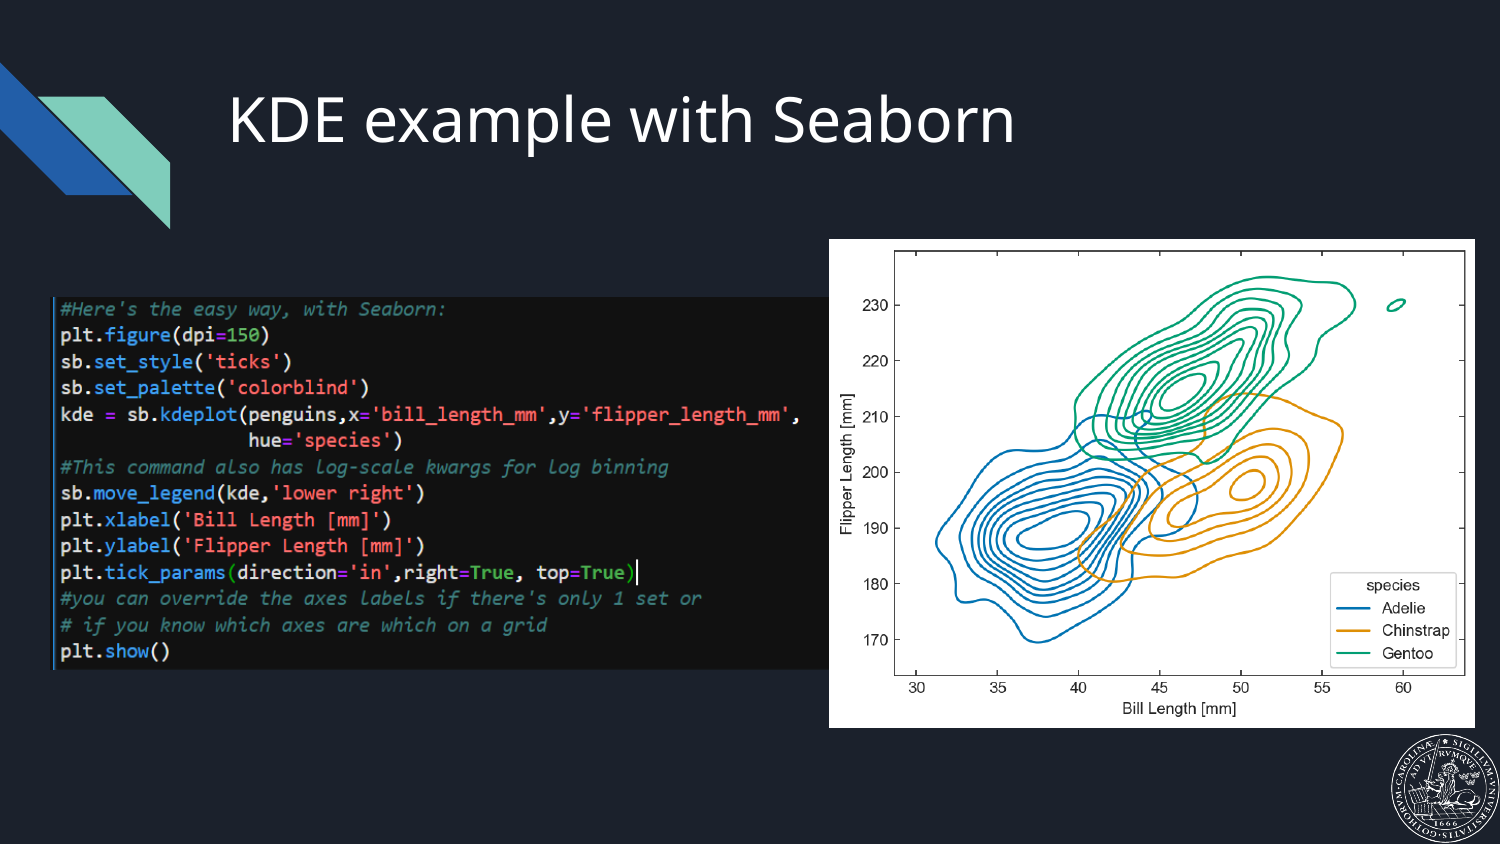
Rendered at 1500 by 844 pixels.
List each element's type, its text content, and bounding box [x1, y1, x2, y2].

title KDE example with Seaborn [212, 64, 1368, 215]
picture [50, 239, 1500, 844]
